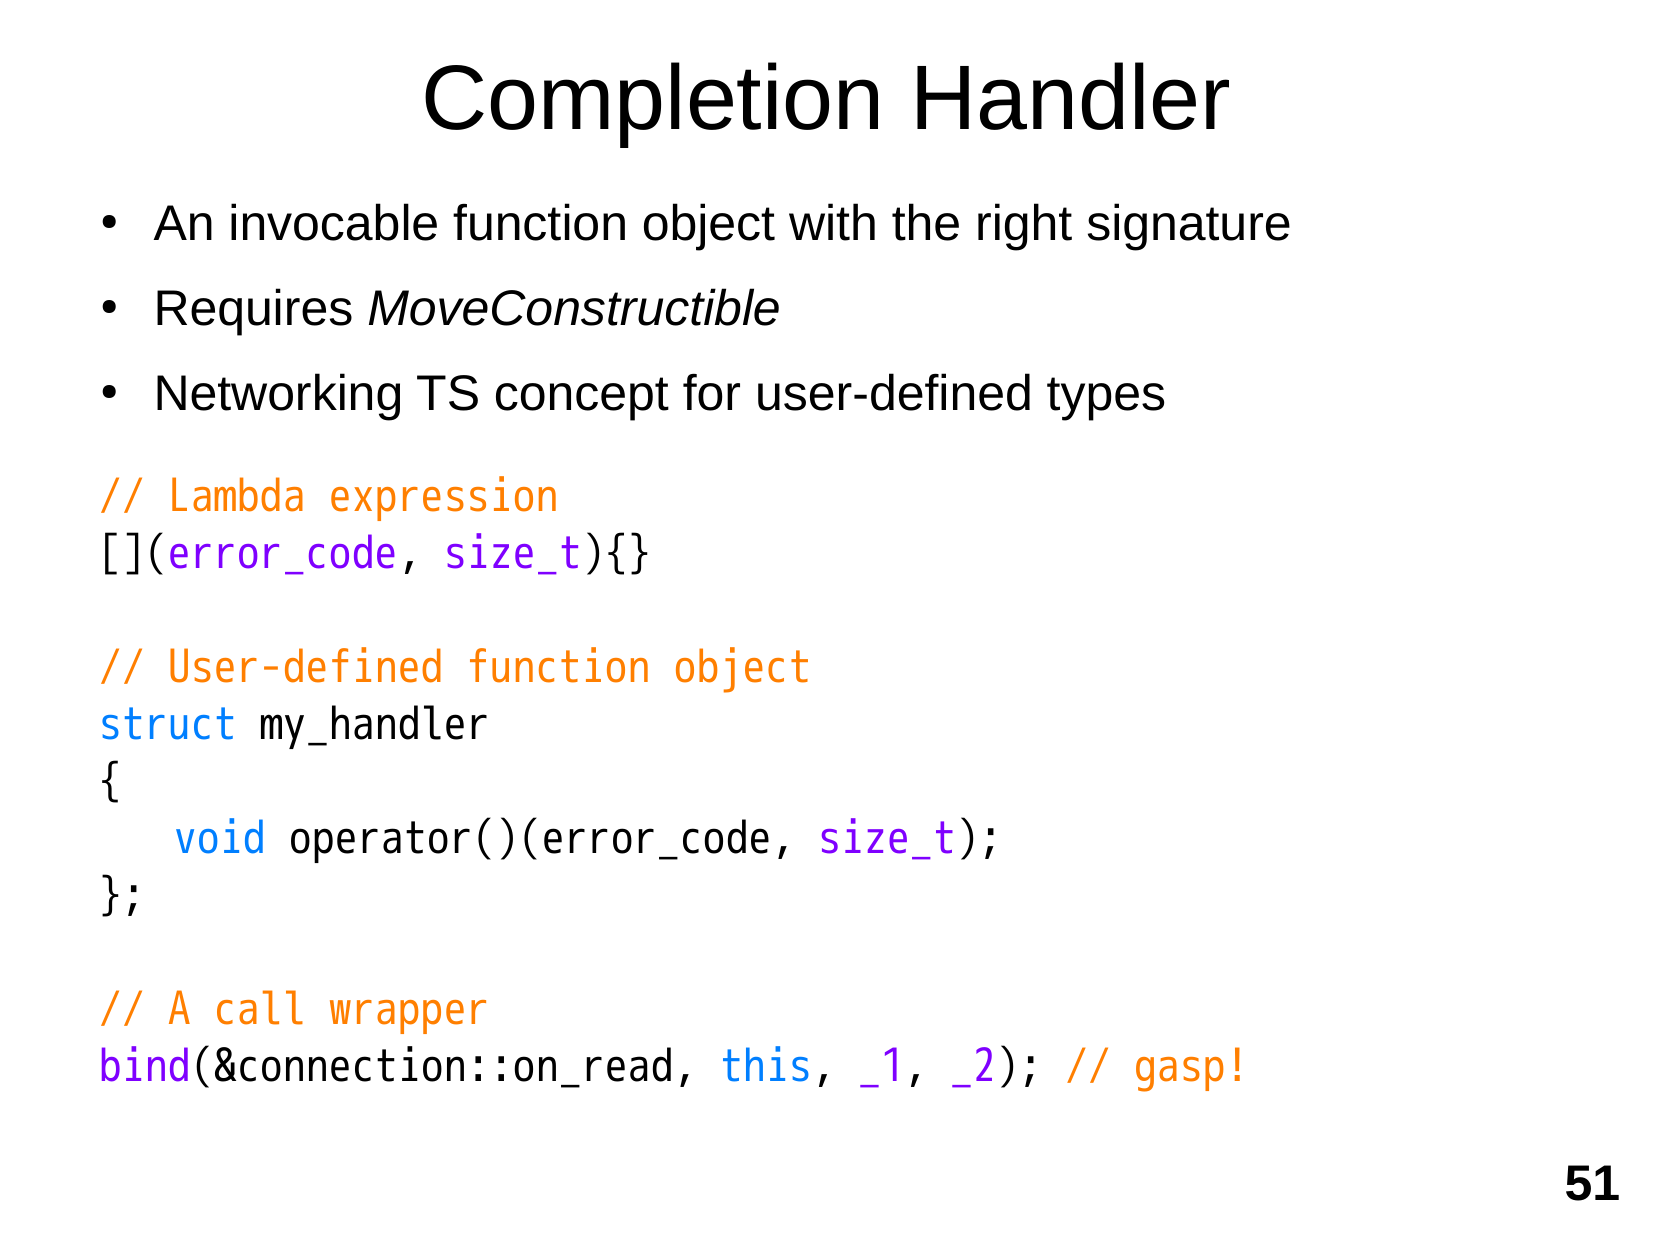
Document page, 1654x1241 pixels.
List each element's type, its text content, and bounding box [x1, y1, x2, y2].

title Completion Handler [82, 15, 1571, 181]
list An invocable function object with the right signature Requires MoveConstructible Networking TS concept for user-defined types [82, 195, 1571, 436]
text_box // Lambda expression [](error_code, size_t){} // User-defined function object struct my_handler { void operator()(error_code, size_t); }; // A call wrapper bind(&connection::on_read, this, _1, _2); // gasp! [84, 465, 1570, 1100]
